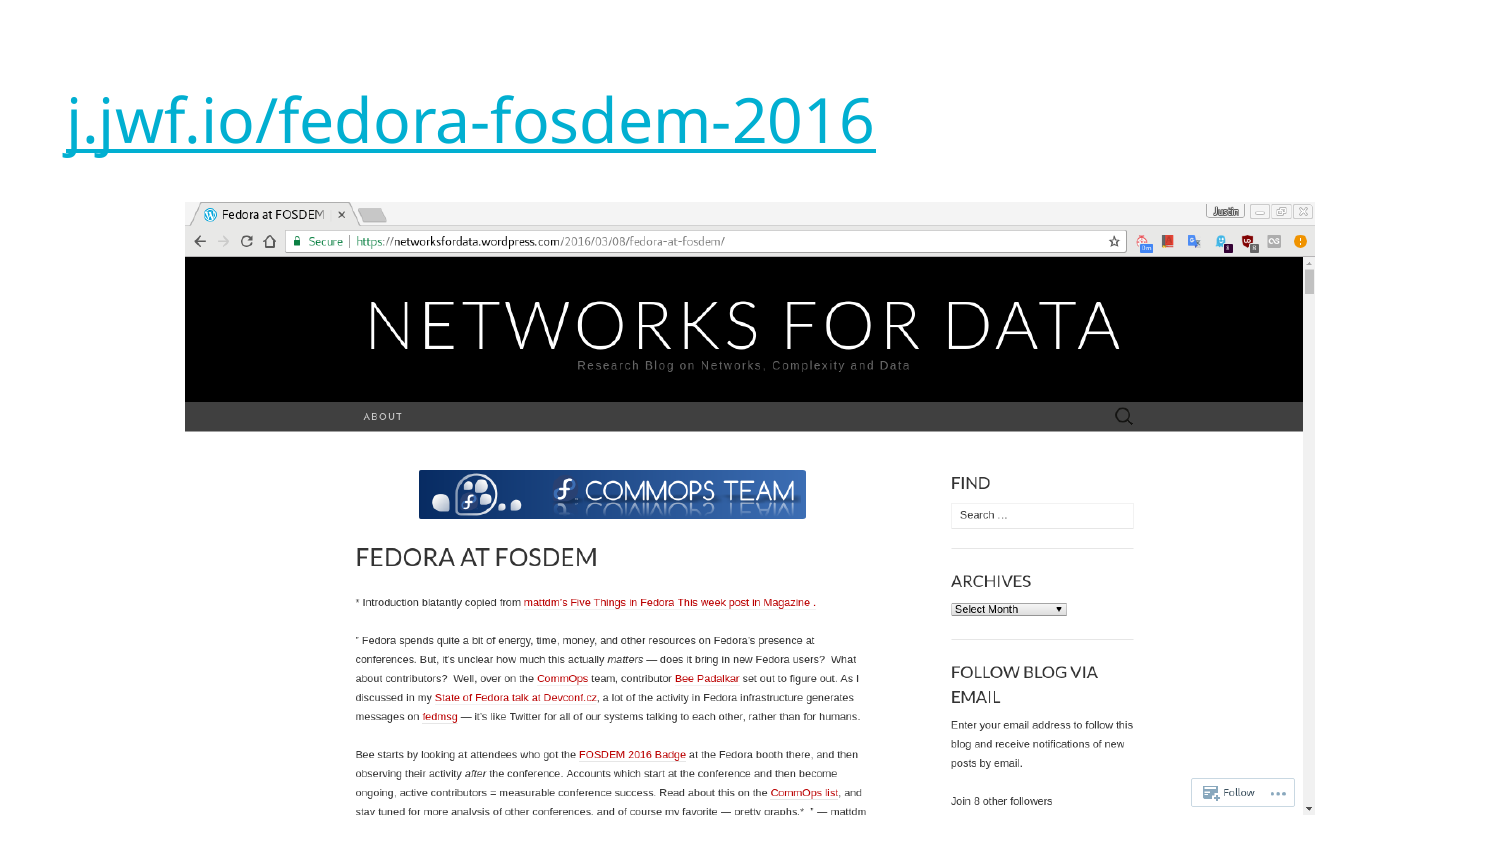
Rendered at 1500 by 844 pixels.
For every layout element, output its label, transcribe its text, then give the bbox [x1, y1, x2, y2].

picture [185, 202, 1315, 815]
title j.jwf.io/fedora-fosdem-2016 [51, 61, 1449, 182]
